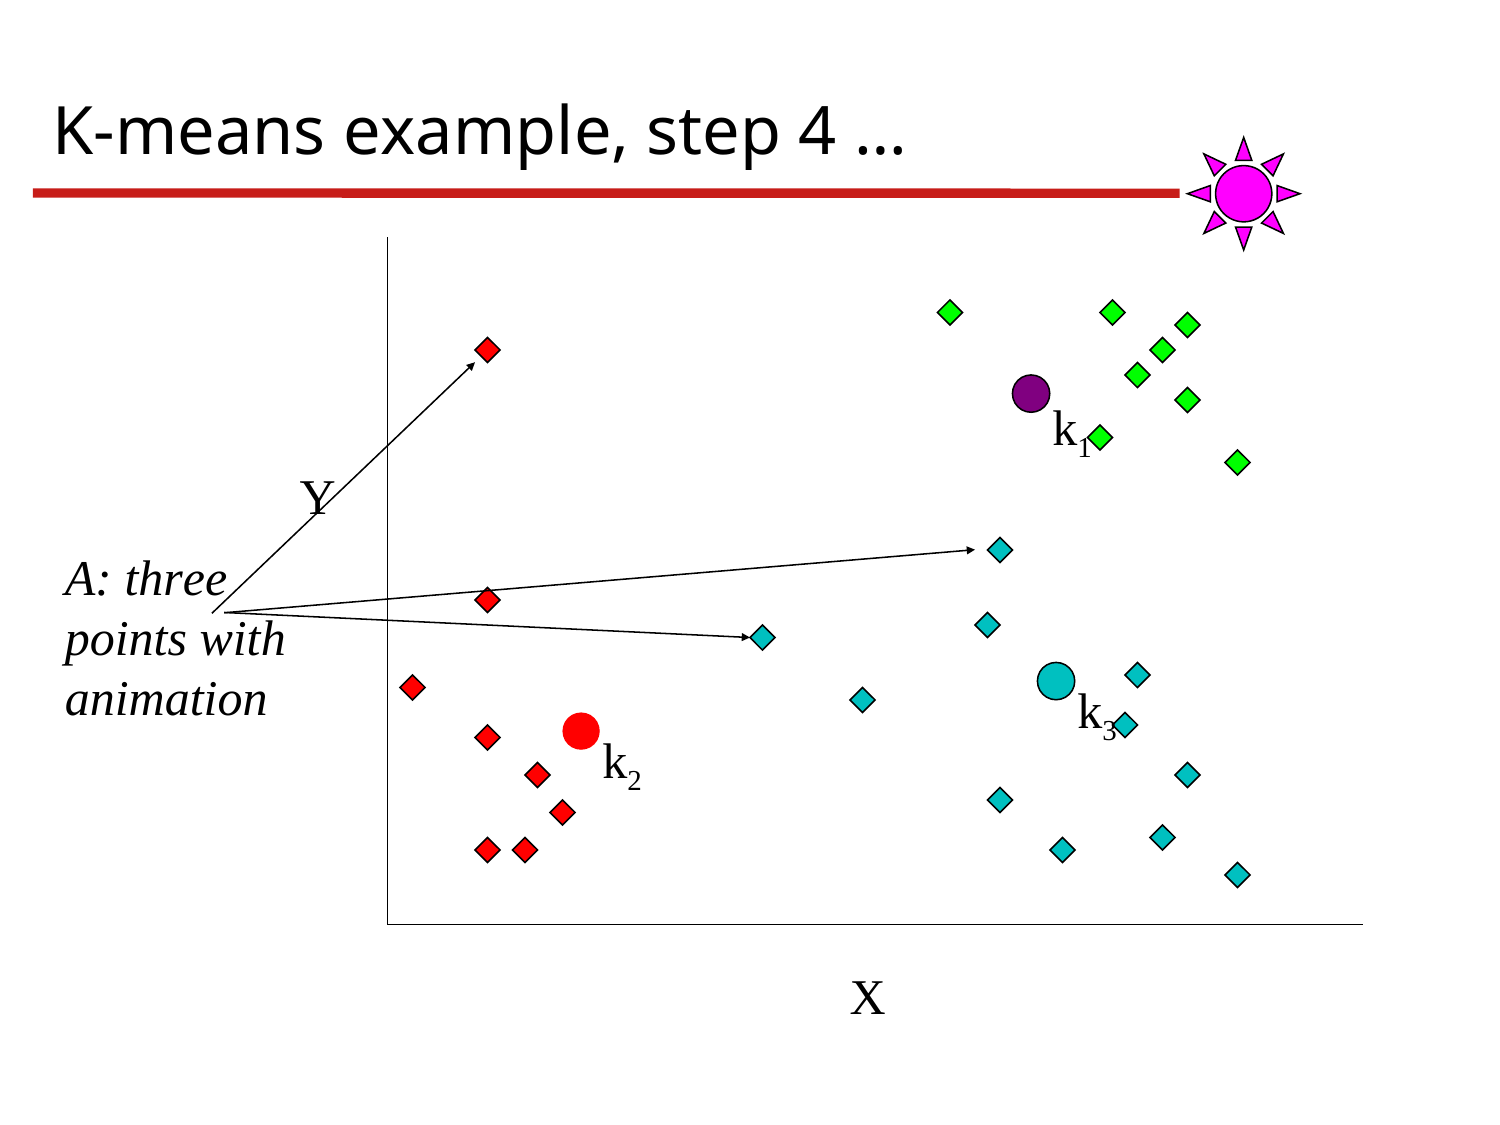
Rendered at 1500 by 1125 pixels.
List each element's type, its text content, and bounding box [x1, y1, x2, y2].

text_box k3 [1062, 675, 1150, 750]
text_box [512, 837, 538, 863]
text_box Y [284, 456, 351, 533]
text_box [1187, 185, 1211, 202]
text_box [1215, 165, 1272, 222]
text_box [1099, 299, 1126, 325]
text_box [1235, 137, 1252, 161]
text_box [1149, 824, 1176, 850]
text_box [937, 299, 963, 325]
text_box [1174, 312, 1201, 338]
text_box [974, 612, 1000, 638]
text_box [1203, 153, 1226, 176]
text_box [1224, 862, 1251, 888]
text_box [849, 687, 876, 713]
text_box [474, 837, 501, 863]
text_box [562, 712, 599, 750]
text_box A: three points with animation [252, 603, 351, 617]
text_box [1174, 762, 1201, 788]
text_box [1261, 153, 1284, 176]
text_box K-means example, step 4 … [37, 87, 1163, 175]
text_box [524, 762, 550, 788]
text_box [399, 674, 426, 700]
text_box k2 [587, 724, 675, 800]
text_box [474, 724, 501, 751]
text_box [1261, 211, 1284, 234]
text_box [750, 624, 775, 651]
text_box [1277, 185, 1300, 202]
text_box X [834, 956, 901, 1032]
text_box [987, 537, 1013, 563]
text_box Y [299, 483, 351, 533]
text_box [1174, 387, 1201, 413]
text_box [1124, 662, 1150, 675]
text_box [1224, 449, 1251, 475]
text_box [1049, 837, 1075, 863]
text_box [1235, 227, 1252, 250]
text_box [1203, 211, 1226, 234]
text_box [1012, 374, 1049, 413]
text_box A: three points with animation [50, 537, 351, 733]
text_box [549, 799, 576, 826]
text_box k1 [1037, 387, 1125, 472]
text_box [474, 592, 501, 613]
text_box [987, 787, 1013, 813]
text_box [474, 337, 501, 363]
text_box [1037, 662, 1074, 700]
text_box [1124, 362, 1150, 388]
text_box [1149, 337, 1176, 363]
